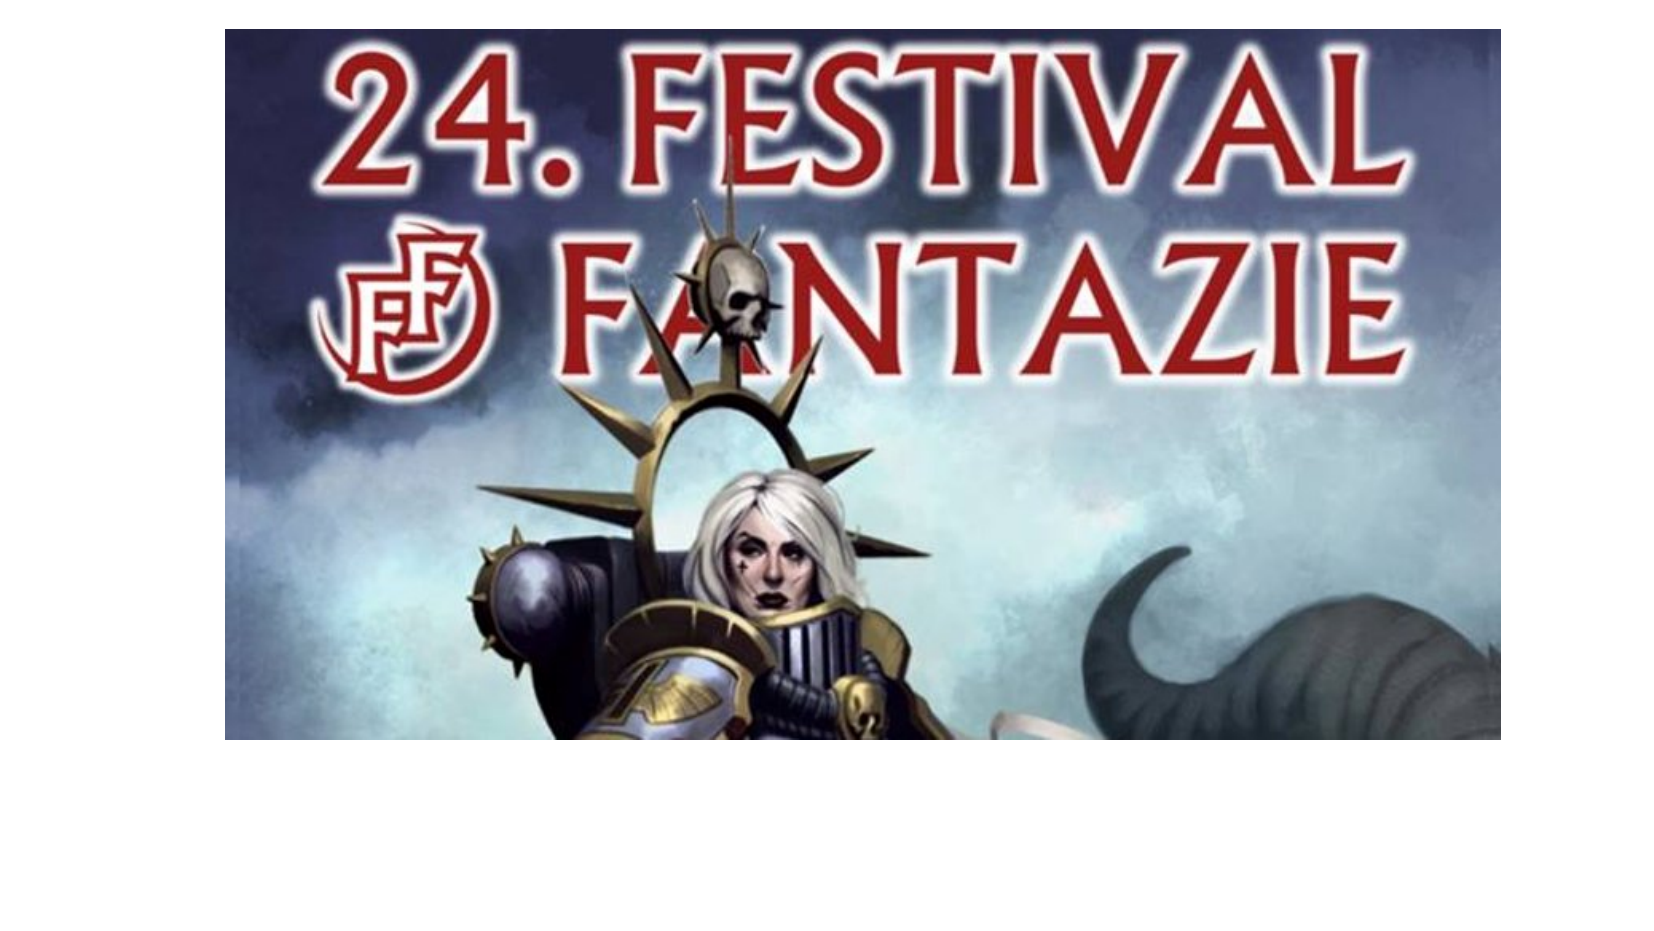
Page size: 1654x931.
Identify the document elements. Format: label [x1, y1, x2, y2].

picture [225, 29, 1501, 740]
